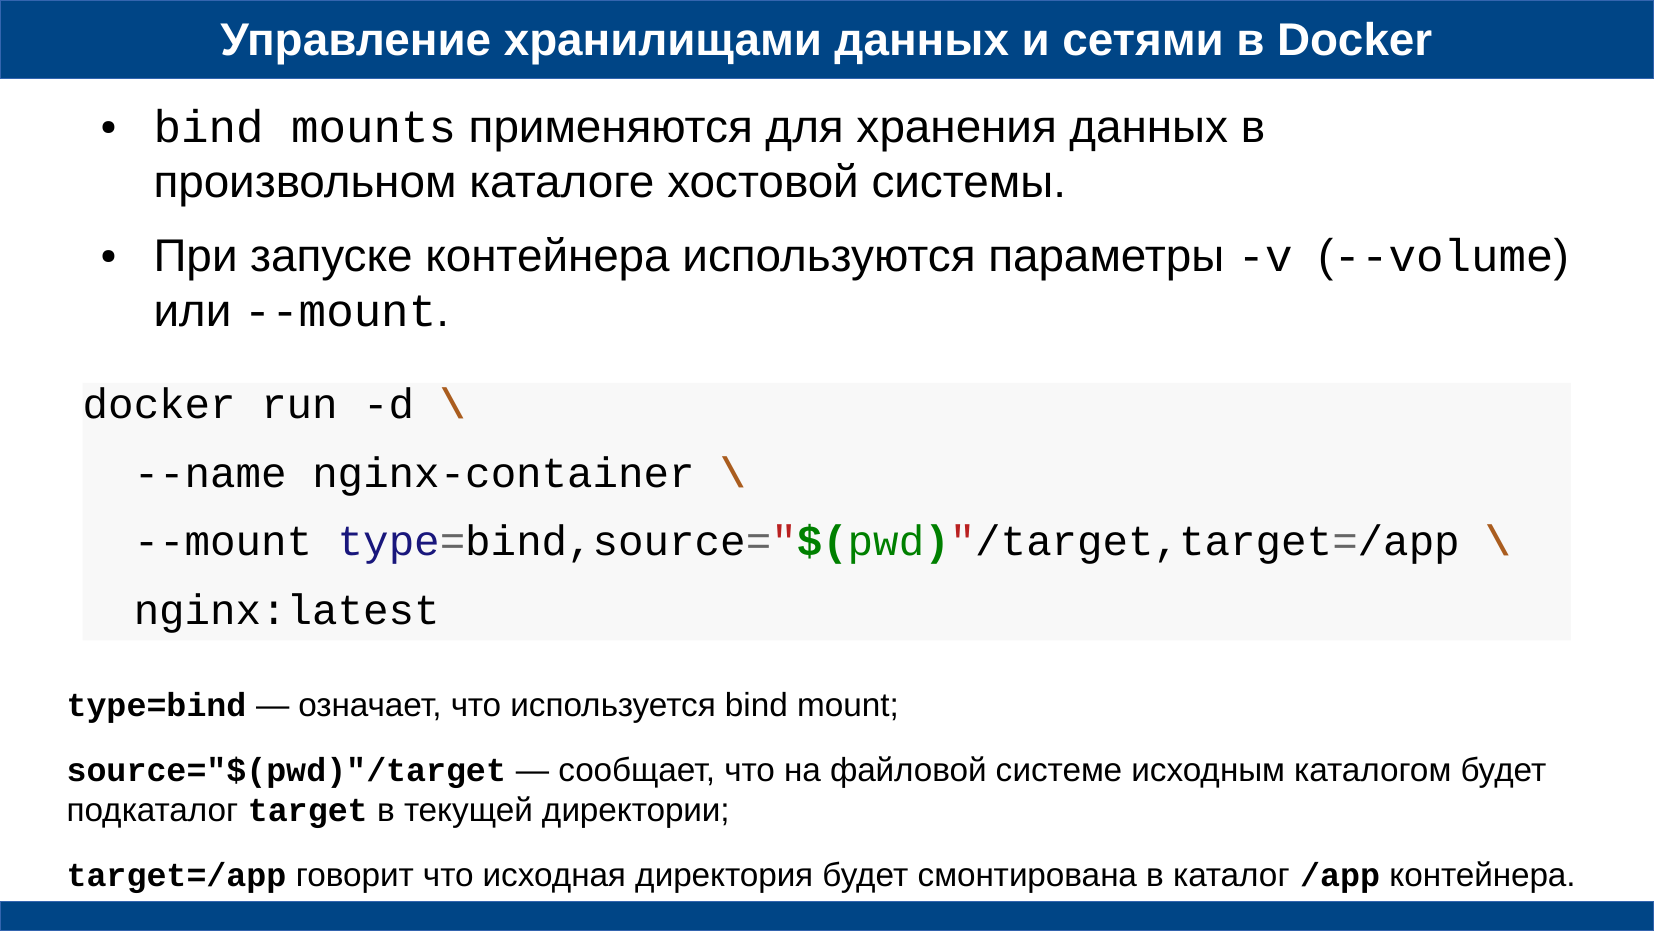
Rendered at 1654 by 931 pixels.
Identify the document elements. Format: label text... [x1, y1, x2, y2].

list docker run -d \ --name nginx-container \ --mount type=bind,source="$(pwd)"/target,target=/app \ nginx:latest [82, 382, 1571, 641]
list bind mounts применяются для хранения данных в произвольном каталоге хостовой системы. При запуске контейнера используются параметры -v (--volume) или --mount. [82, 101, 1571, 359]
title Управление хранилищами данных и сетями в Docker [0, 0, 1654, 79]
text_box type=bind — означает, что используется bind mount; source="$(pwd)"/target — сообщает, что на файловой системе исходным каталогом будет подкаталог target в текущей директории; target=/app говорит что исходная директория будет смонтирована в каталог /app контейнера. [51, 679, 1621, 904]
